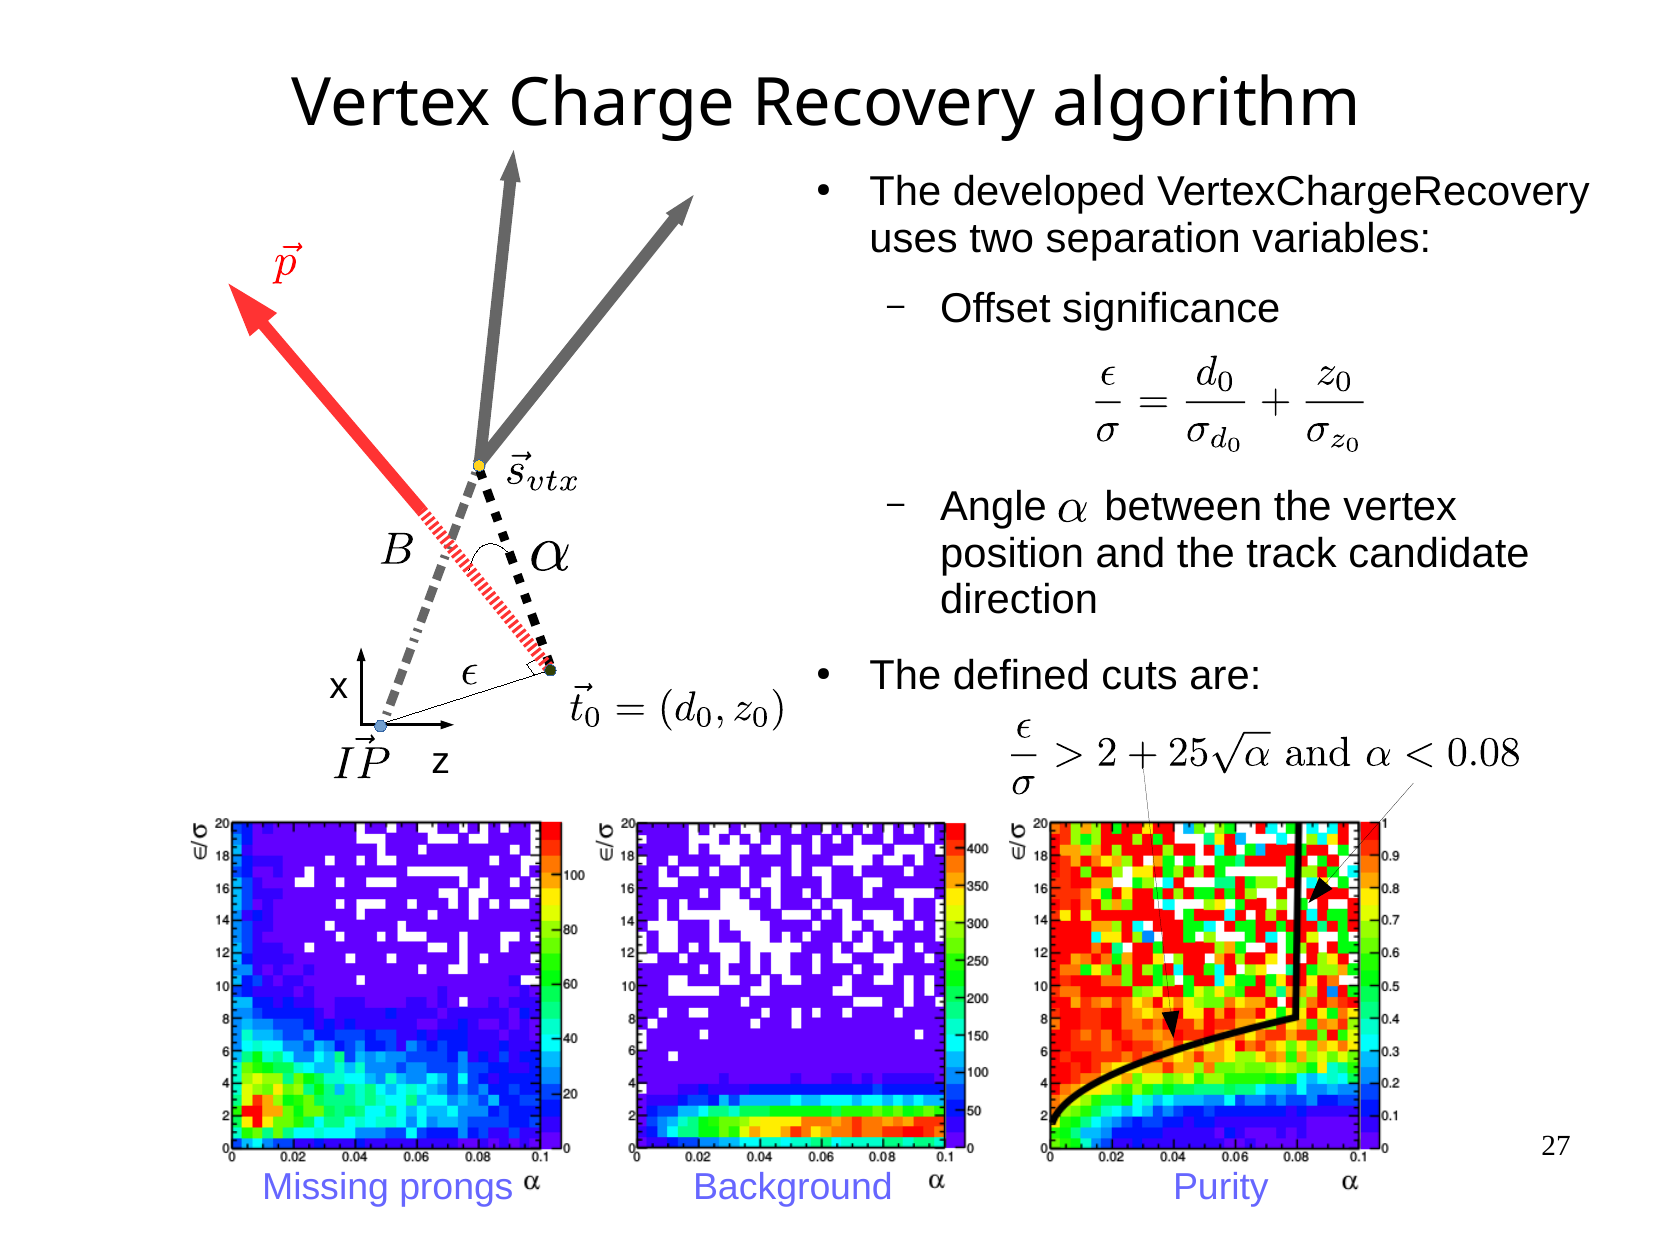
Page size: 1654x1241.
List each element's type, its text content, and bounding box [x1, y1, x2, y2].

text_box [503, 451, 579, 491]
text_box Purity [1158, 1158, 1284, 1215]
text_box [332, 734, 391, 779]
text_box [1056, 499, 1089, 523]
text_box [528, 540, 572, 572]
text_box [374, 720, 387, 732]
text_box [566, 682, 787, 731]
text_box Missing prongs [247, 1158, 529, 1215]
text_box [544, 664, 557, 676]
text_box [473, 459, 485, 472]
text_box [272, 242, 304, 284]
text_box [378, 532, 416, 564]
text_box x [314, 657, 360, 715]
text_box [460, 664, 479, 685]
text_box Background [678, 1158, 908, 1215]
title Vertex Charge Recovery algorithm [82, 49, 1571, 151]
list The developed VertexChargeRecovery uses two separation variables: Offset significance Angle between the vertex position and the track candidate direction The defined cuts are: [798, 168, 1601, 739]
text_box z [416, 731, 466, 789]
text_box [1095, 355, 1364, 452]
picture [183, 813, 1414, 1203]
text_box [1011, 719, 1521, 795]
